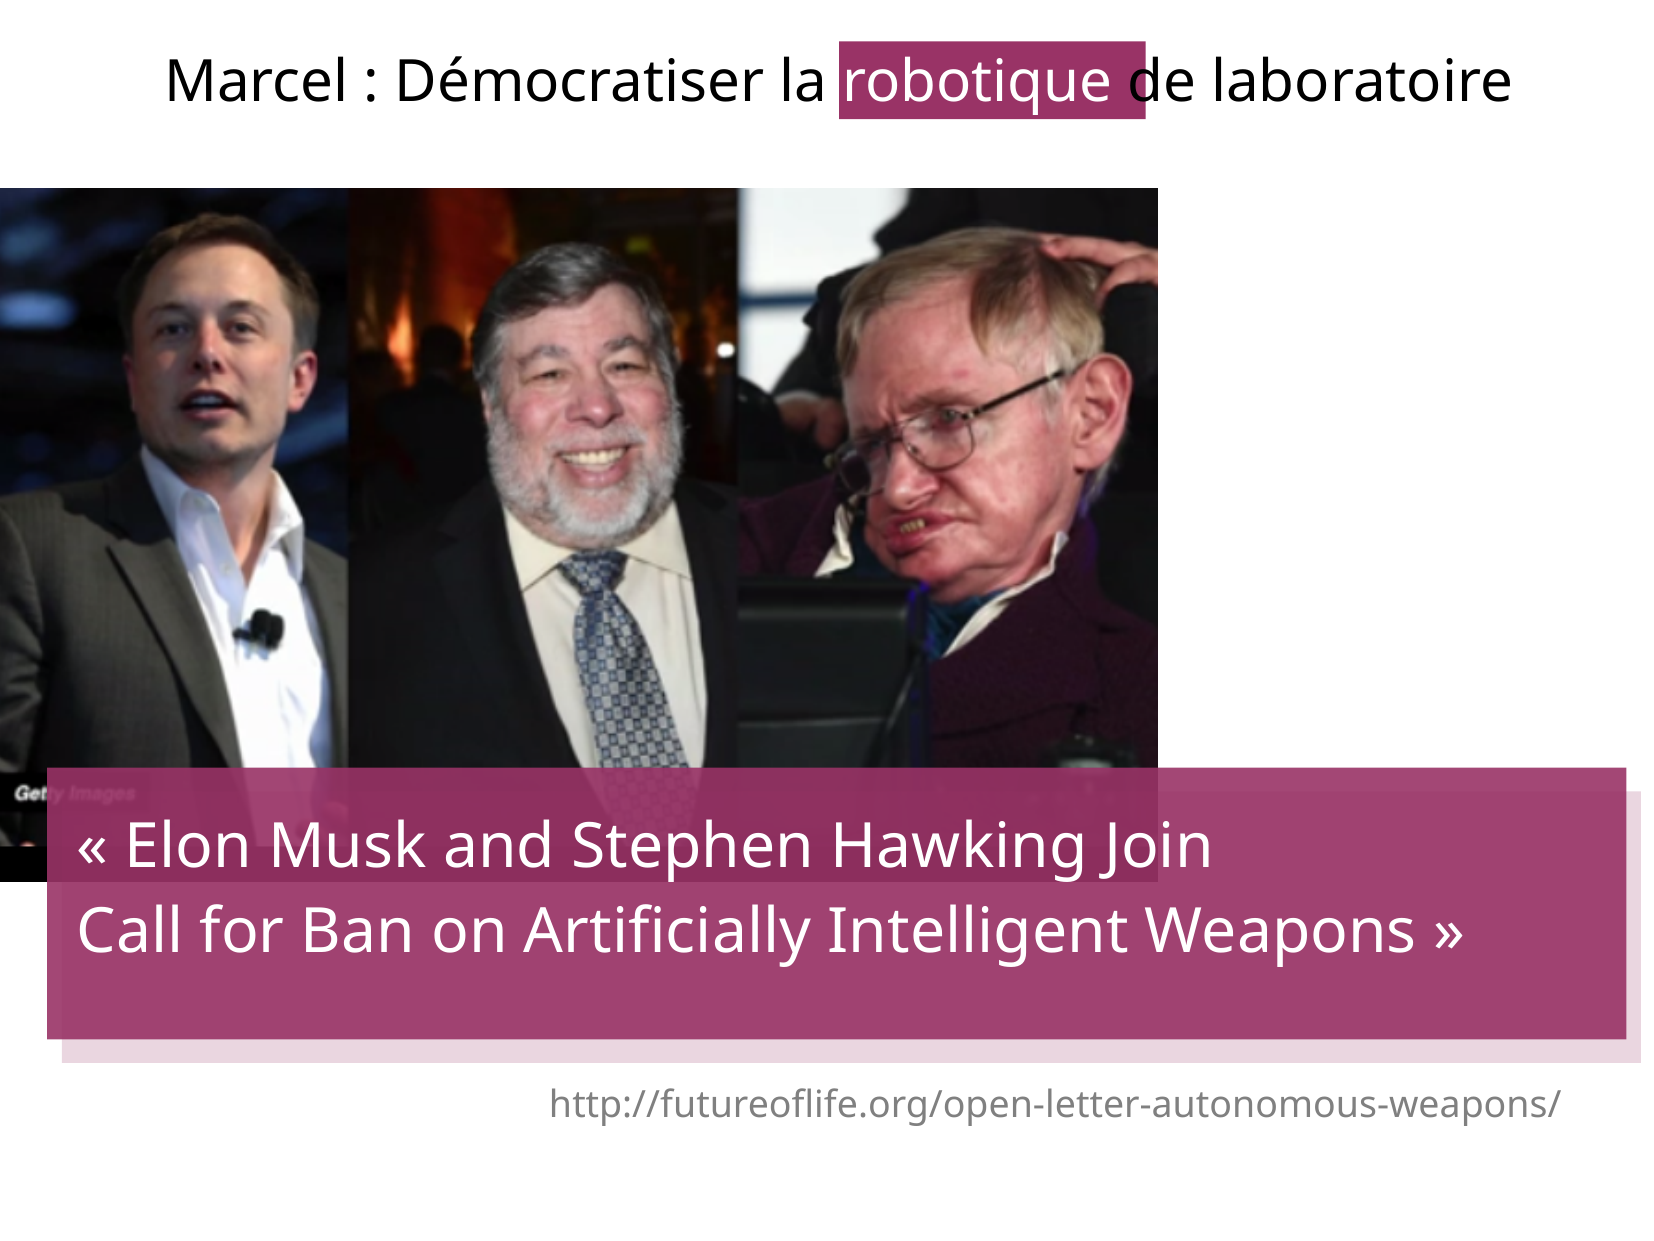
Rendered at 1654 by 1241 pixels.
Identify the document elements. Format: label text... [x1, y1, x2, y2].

text_box http://futureoflife.org/open-letter-autonomous-weapons/ [534, 1070, 1619, 1134]
title Marcel : Démocratiser la robotique de laboratoire [94, 1, 1583, 157]
text_box [47, 767, 1641, 1063]
picture [0, 188, 1158, 882]
text_box « Elon Musk and Stephen Hawking Join Call for Ban on Artificially Intelligent Weapons » [61, 793, 1654, 1028]
